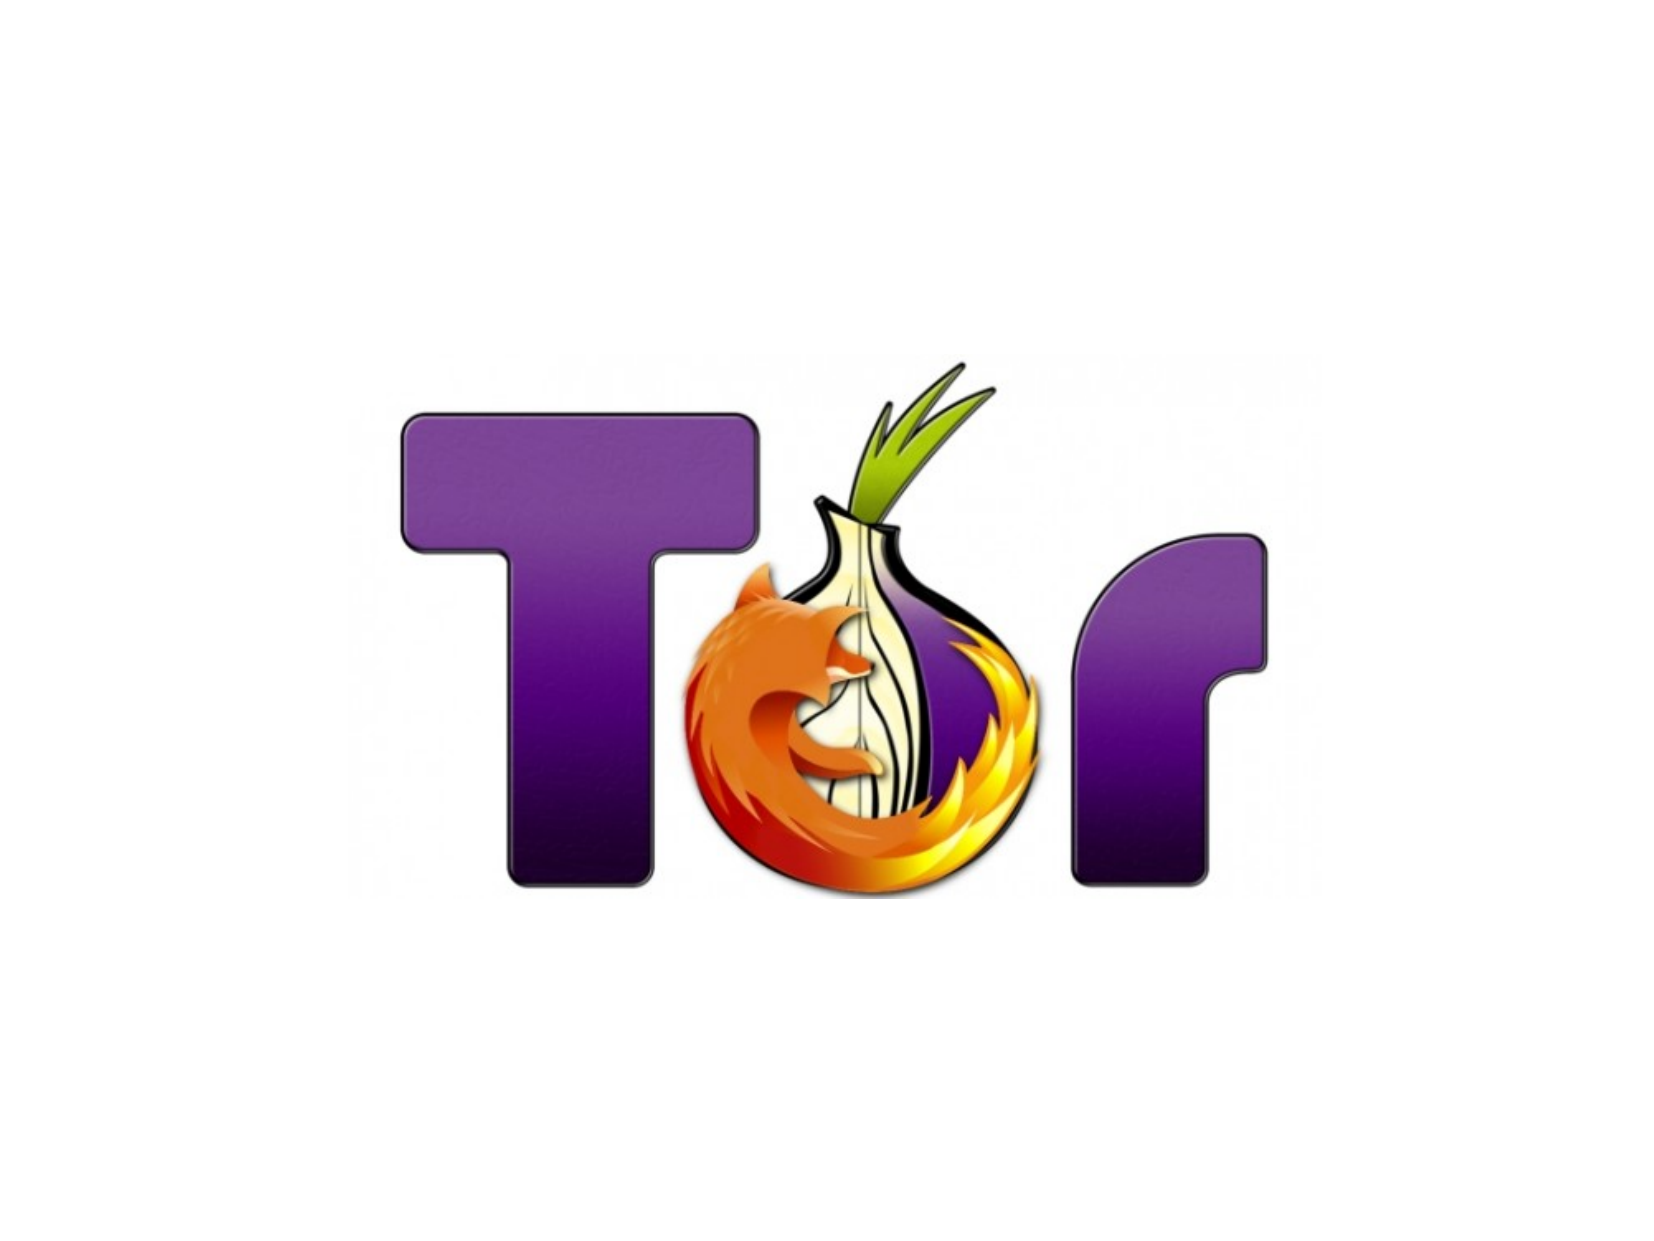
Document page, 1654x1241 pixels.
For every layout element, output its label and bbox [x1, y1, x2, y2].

picture [348, 354, 1322, 899]
